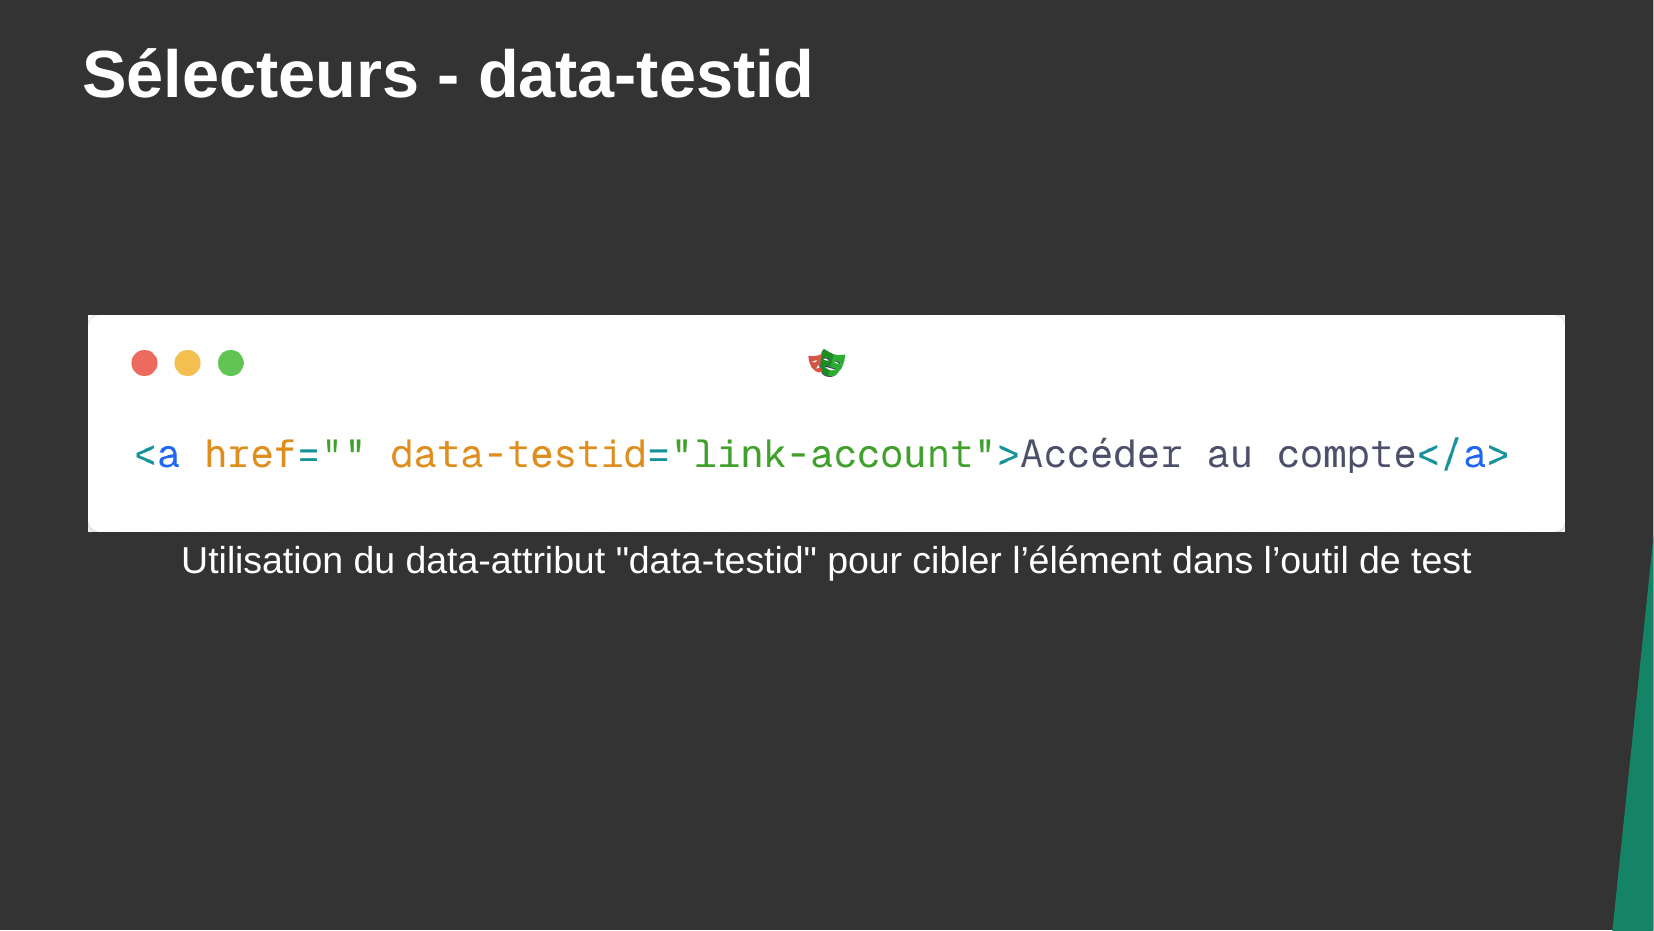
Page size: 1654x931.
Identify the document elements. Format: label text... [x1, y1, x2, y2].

picture [88, 315, 1565, 532]
text_box Utilisation du data-attribut "data-testid" pour cibler l’élément dans l’outil de test [141, 532, 1512, 591]
title Sélecteurs - data-testid [82, 37, 886, 119]
text_box [1612, 531, 1654, 931]
